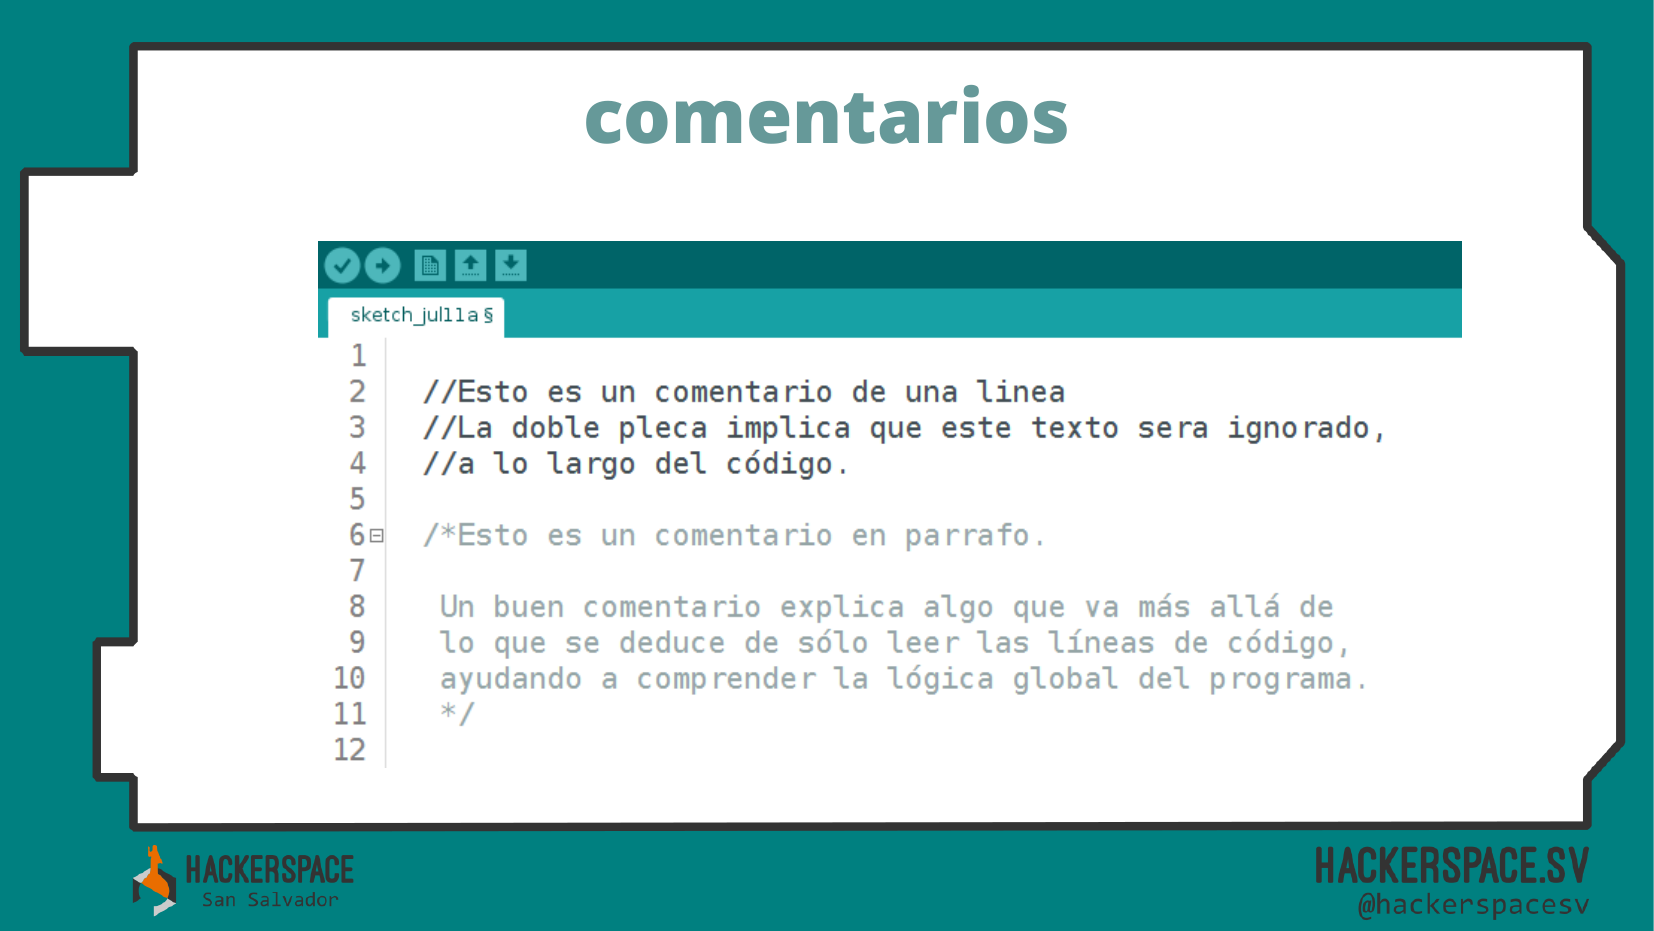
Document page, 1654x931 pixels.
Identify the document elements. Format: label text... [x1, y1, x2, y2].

title comentarios [82, 37, 1571, 193]
picture [0, 0, 1654, 931]
